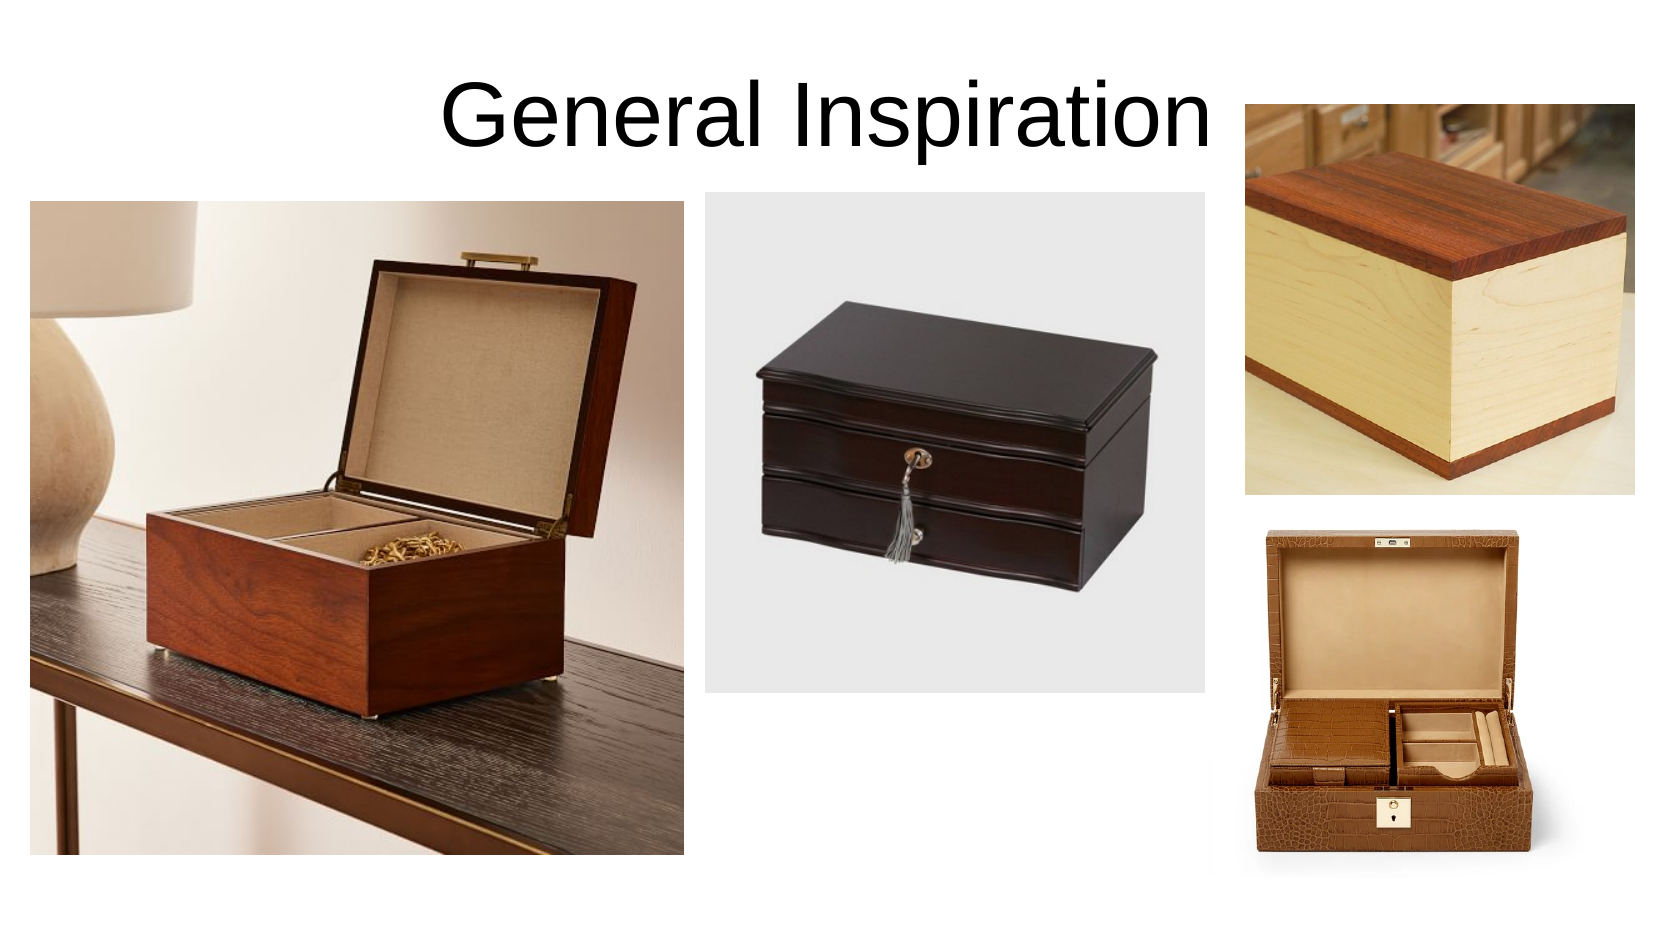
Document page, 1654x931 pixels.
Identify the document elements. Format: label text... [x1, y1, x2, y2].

picture [705, 104, 1636, 910]
picture [30, 201, 684, 856]
title General Inspiration [82, 37, 1571, 193]
